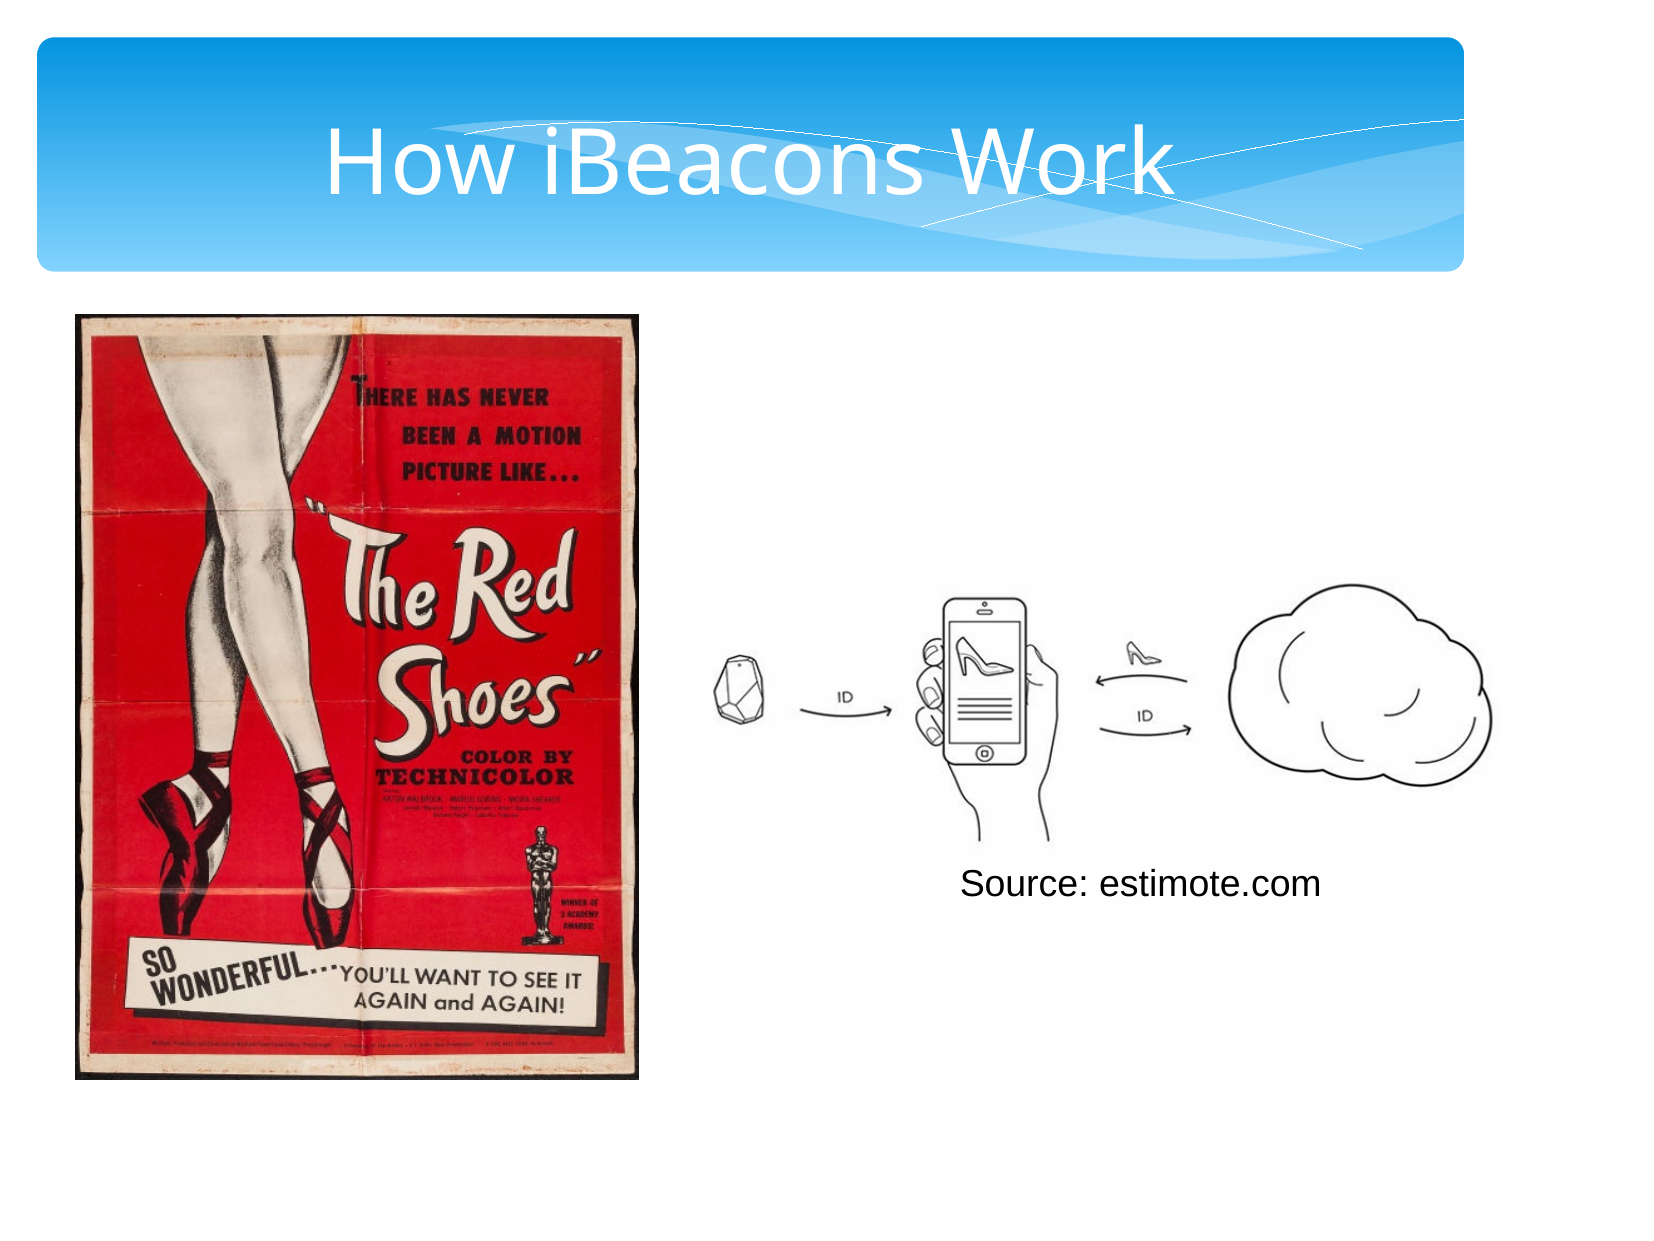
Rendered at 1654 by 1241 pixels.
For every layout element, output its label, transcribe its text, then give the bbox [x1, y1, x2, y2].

title How iBeacons Work [74, 55, 1425, 261]
picture [75, 314, 639, 1081]
text_box Source: estimote.com [945, 855, 1531, 912]
picture [705, 509, 1501, 917]
